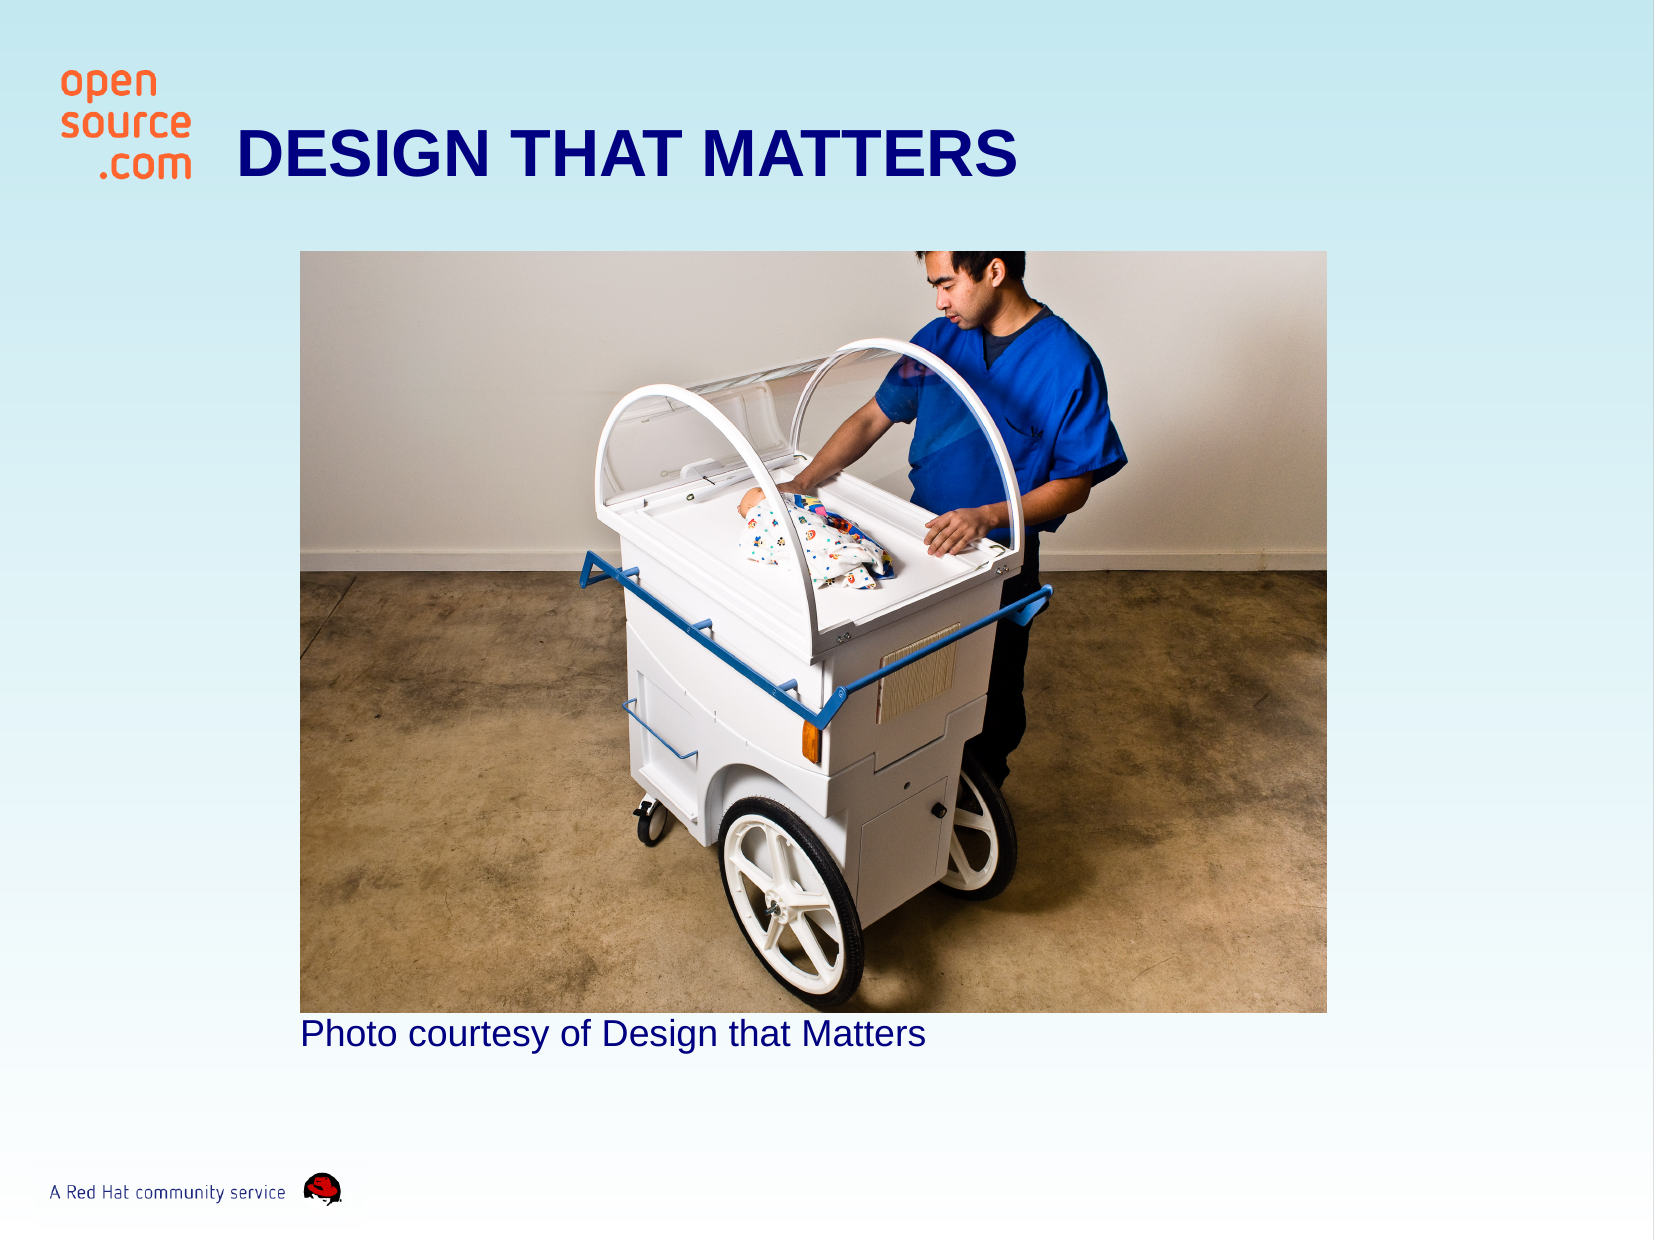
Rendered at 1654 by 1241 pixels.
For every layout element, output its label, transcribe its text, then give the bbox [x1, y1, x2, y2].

title DESIGN THAT MATTERS [236, 56, 1654, 250]
picture [0, 0, 1654, 1241]
text_box Photo courtesy of Design that Matters [300, 1012, 1041, 1055]
